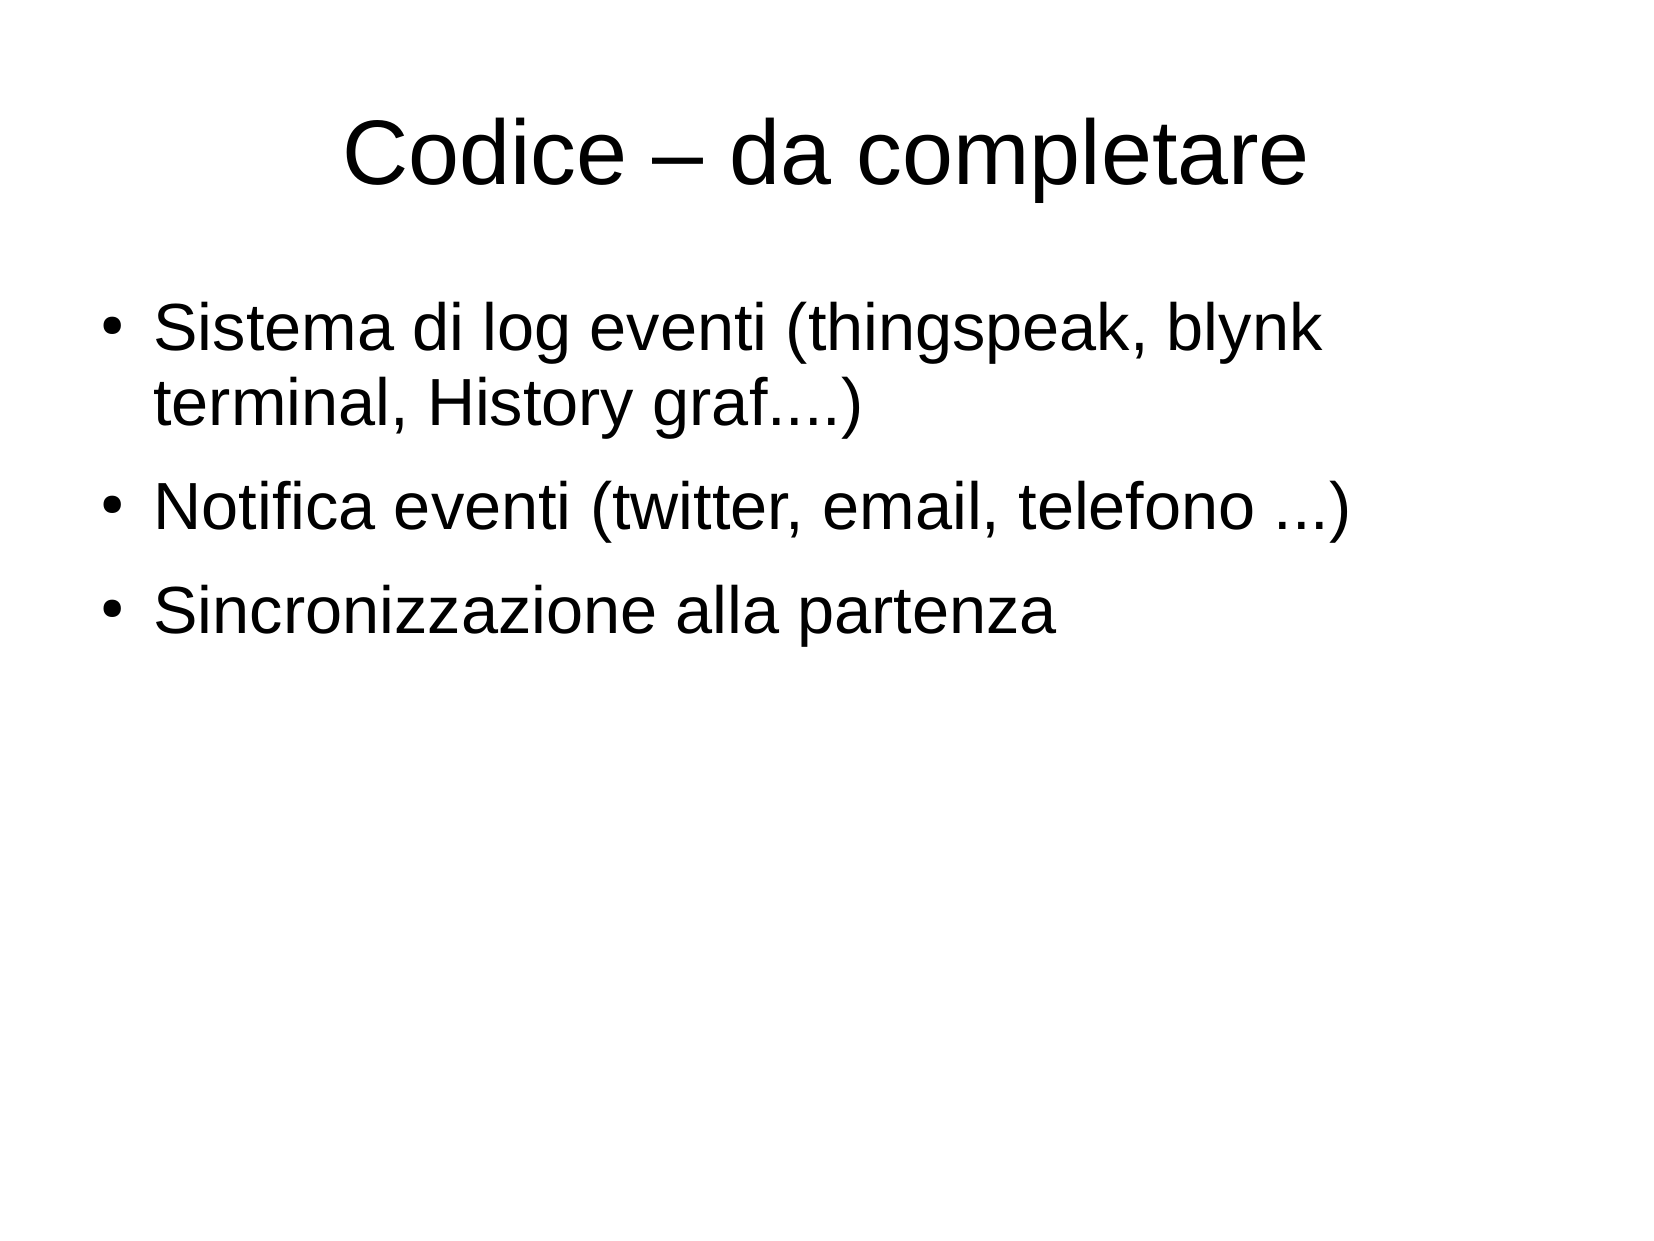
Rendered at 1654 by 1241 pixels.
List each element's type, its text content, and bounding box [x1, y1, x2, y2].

title Codice – da completare [82, 49, 1571, 257]
list Sistema di log eventi (thingspeak, blynk terminal, History graf....) Notifica eventi (twitter, email, telefono ...) Sincronizzazione alla partenza [82, 290, 1571, 1109]
